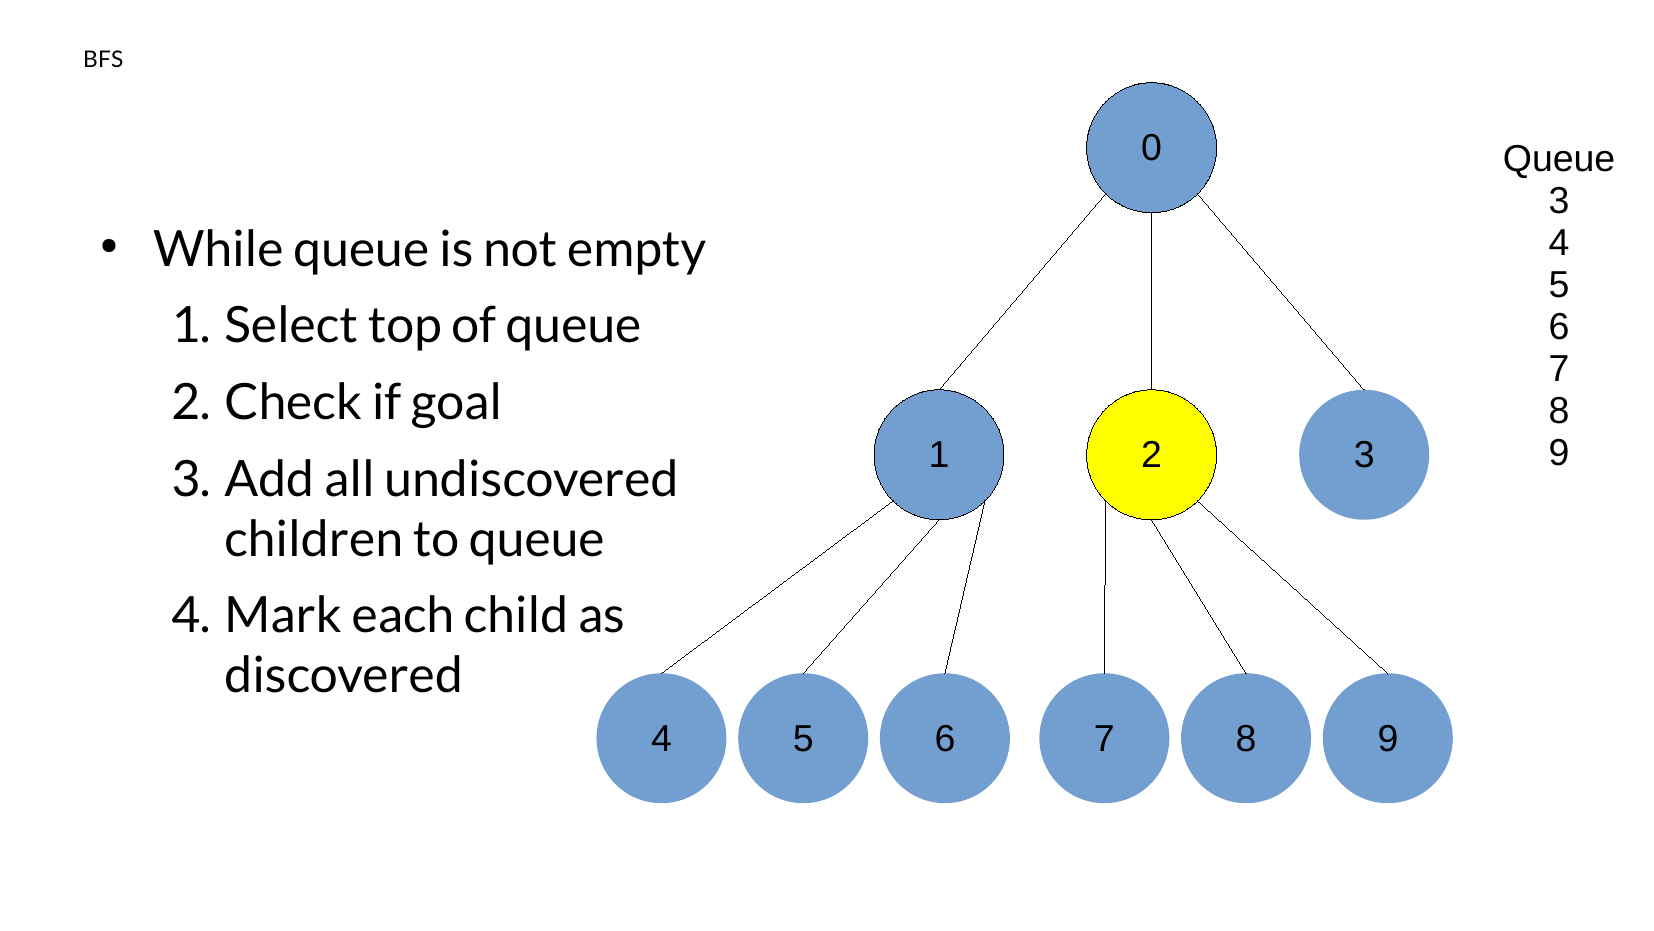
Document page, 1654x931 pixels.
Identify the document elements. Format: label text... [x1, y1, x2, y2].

text_box Queue 3 4 5 6 7 8 9 [1488, 129, 1630, 481]
text_box 3 [1299, 389, 1430, 520]
text_box 2 [1086, 389, 1217, 520]
text_box 5 [738, 673, 869, 804]
text_box 8 [1181, 673, 1312, 804]
text_box 0 [1086, 82, 1217, 213]
text_box 7 [1039, 673, 1170, 804]
text_box 4 [596, 673, 727, 804]
text_box 1 [874, 389, 1004, 520]
list While queue is not empty Select top of queue Check if goal Add all undiscovered children to queue Mark each child as discovered [82, 217, 809, 839]
text_box 6 [879, 673, 1010, 804]
title BFS [83, 0, 1571, 119]
text_box 9 [1322, 673, 1453, 804]
